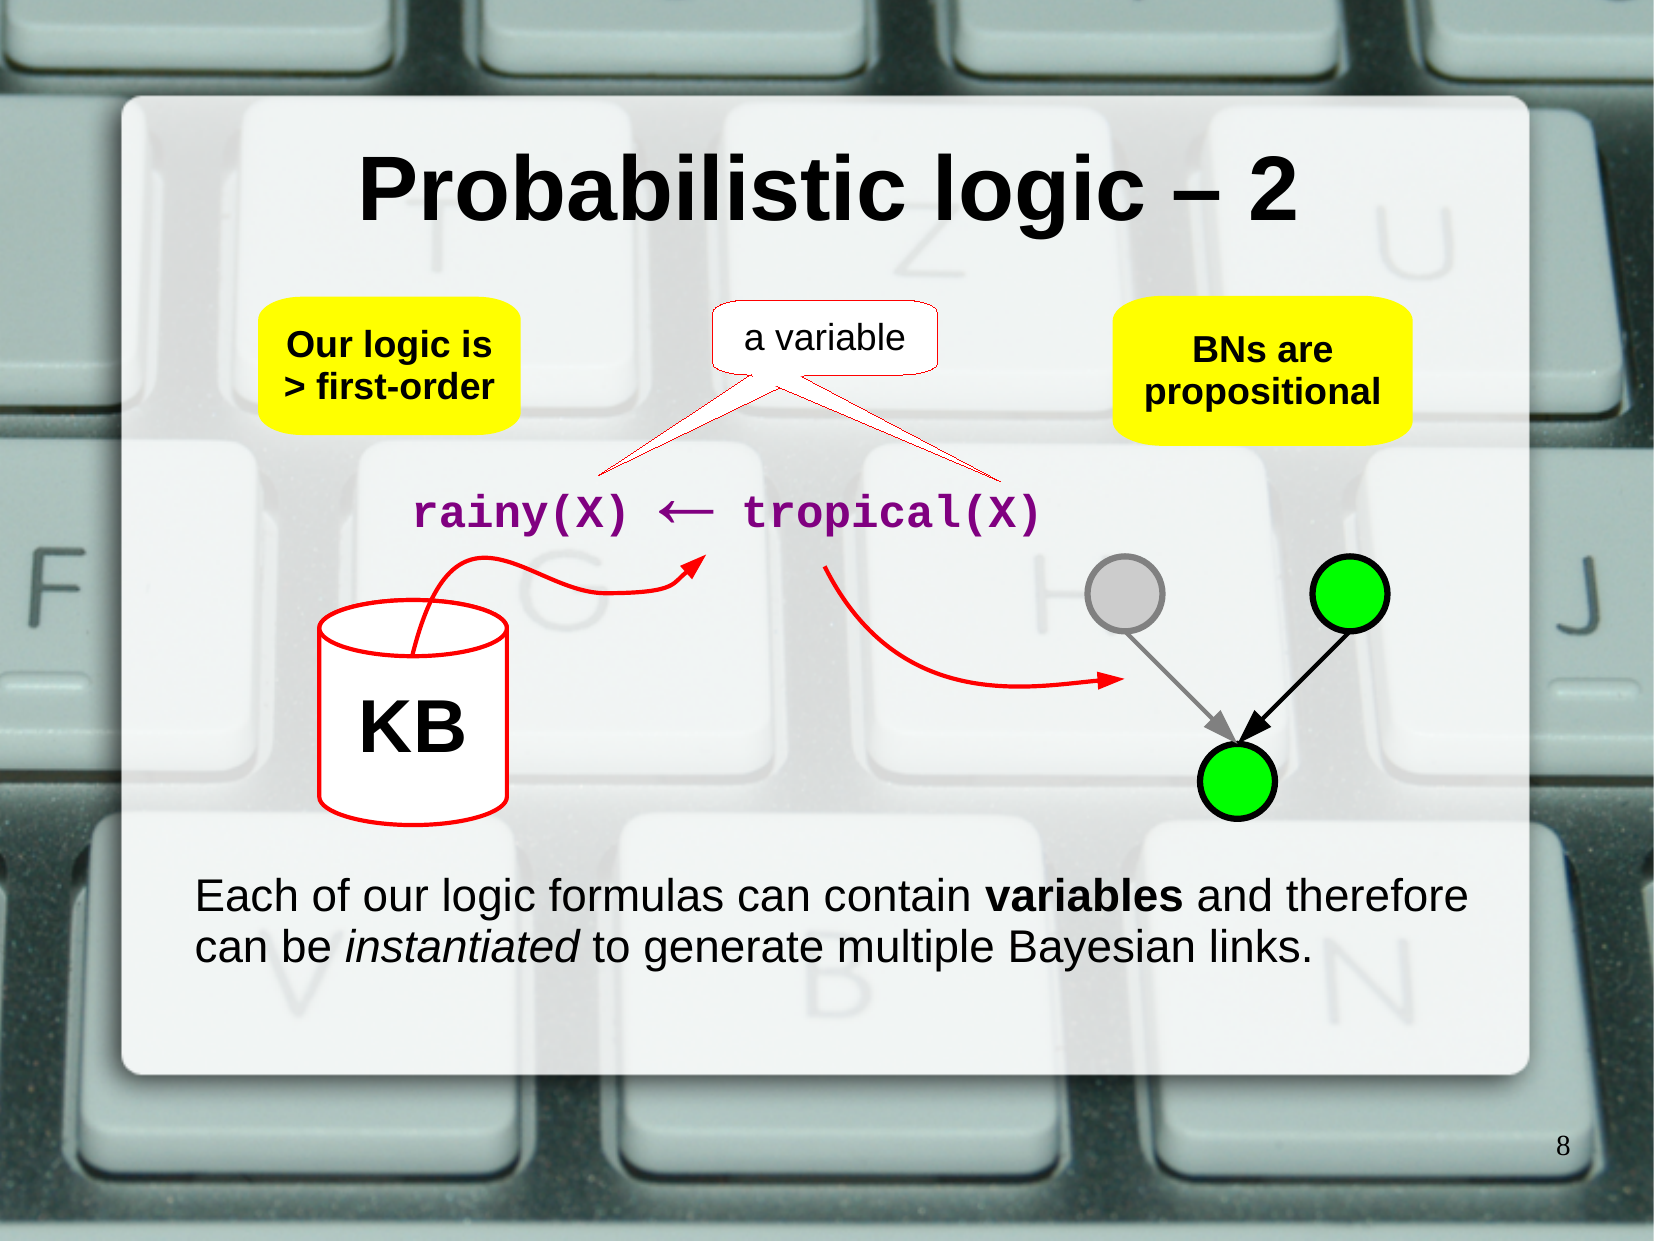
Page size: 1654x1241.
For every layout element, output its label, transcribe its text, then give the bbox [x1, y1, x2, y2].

text_box Our logic is > first-order [258, 296, 521, 436]
text_box [748, 367, 1001, 482]
text_box BNs are propositional [1112, 295, 1413, 446]
text_box KB [319, 632, 507, 826]
text_box [1200, 744, 1276, 819]
text_box a variable [598, 300, 938, 476]
text_box rainy(X) ← tropical(X) [396, 443, 1072, 563]
title Probabilistic logic – 2 [355, 132, 1303, 245]
text_box [1087, 556, 1163, 632]
picture [0, 0, 1654, 1241]
text_box Each of our logic formulas can contain variables and therefore can be instantiated to generate multiple Bayesian links. [179, 862, 1485, 981]
text_box [1312, 556, 1388, 632]
